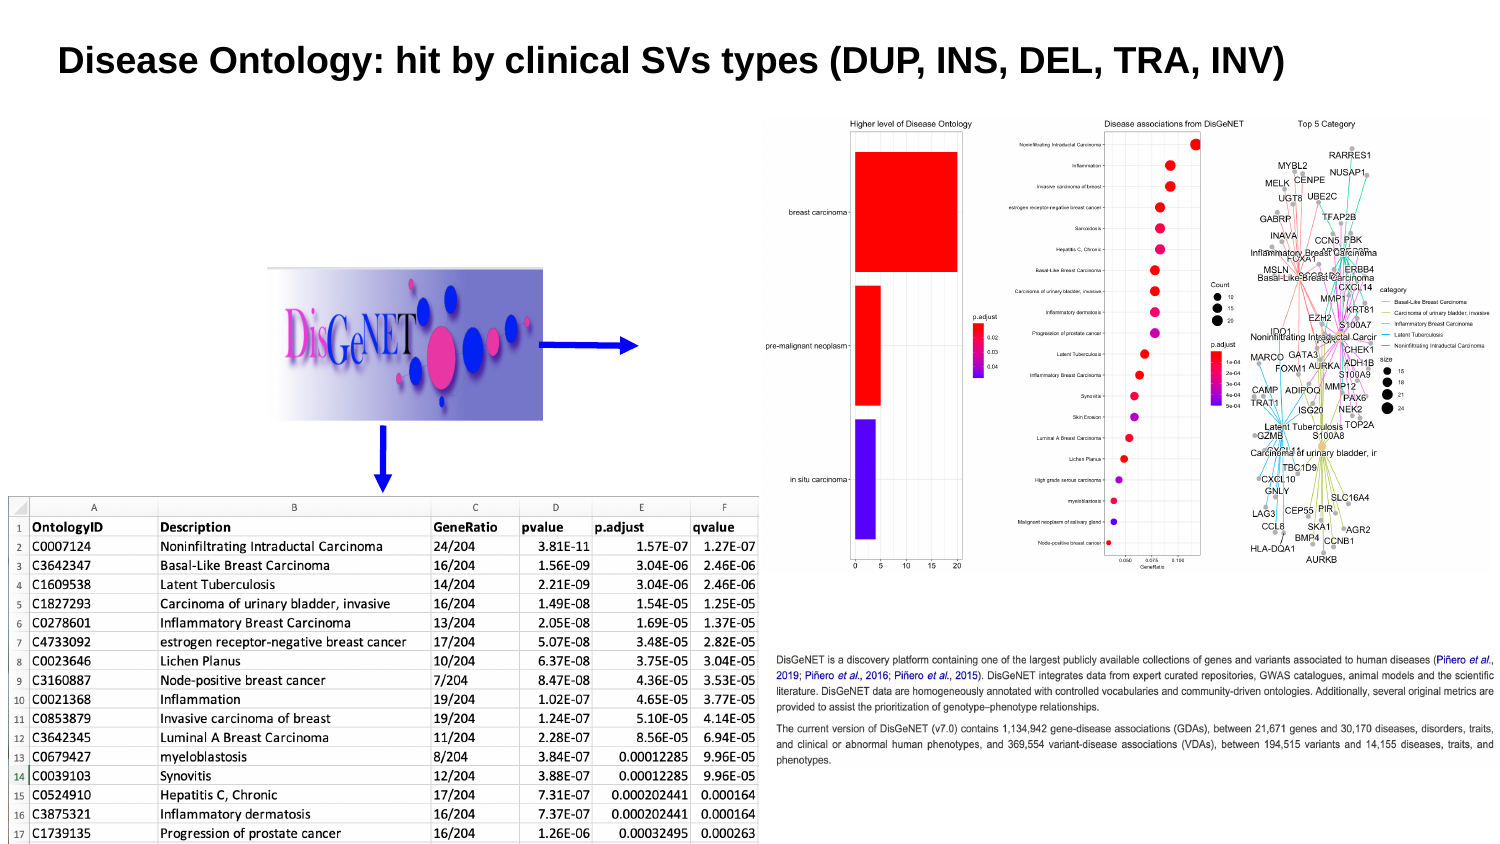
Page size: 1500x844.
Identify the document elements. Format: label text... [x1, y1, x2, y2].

picture [762, 117, 1491, 573]
picture [267, 267, 543, 423]
picture [769, 647, 1499, 769]
picture [8, 496, 759, 844]
title Disease Ontology: hit by clinical SVs types (DUP, INS, DEL, TRA, INV) [42, 21, 1441, 98]
